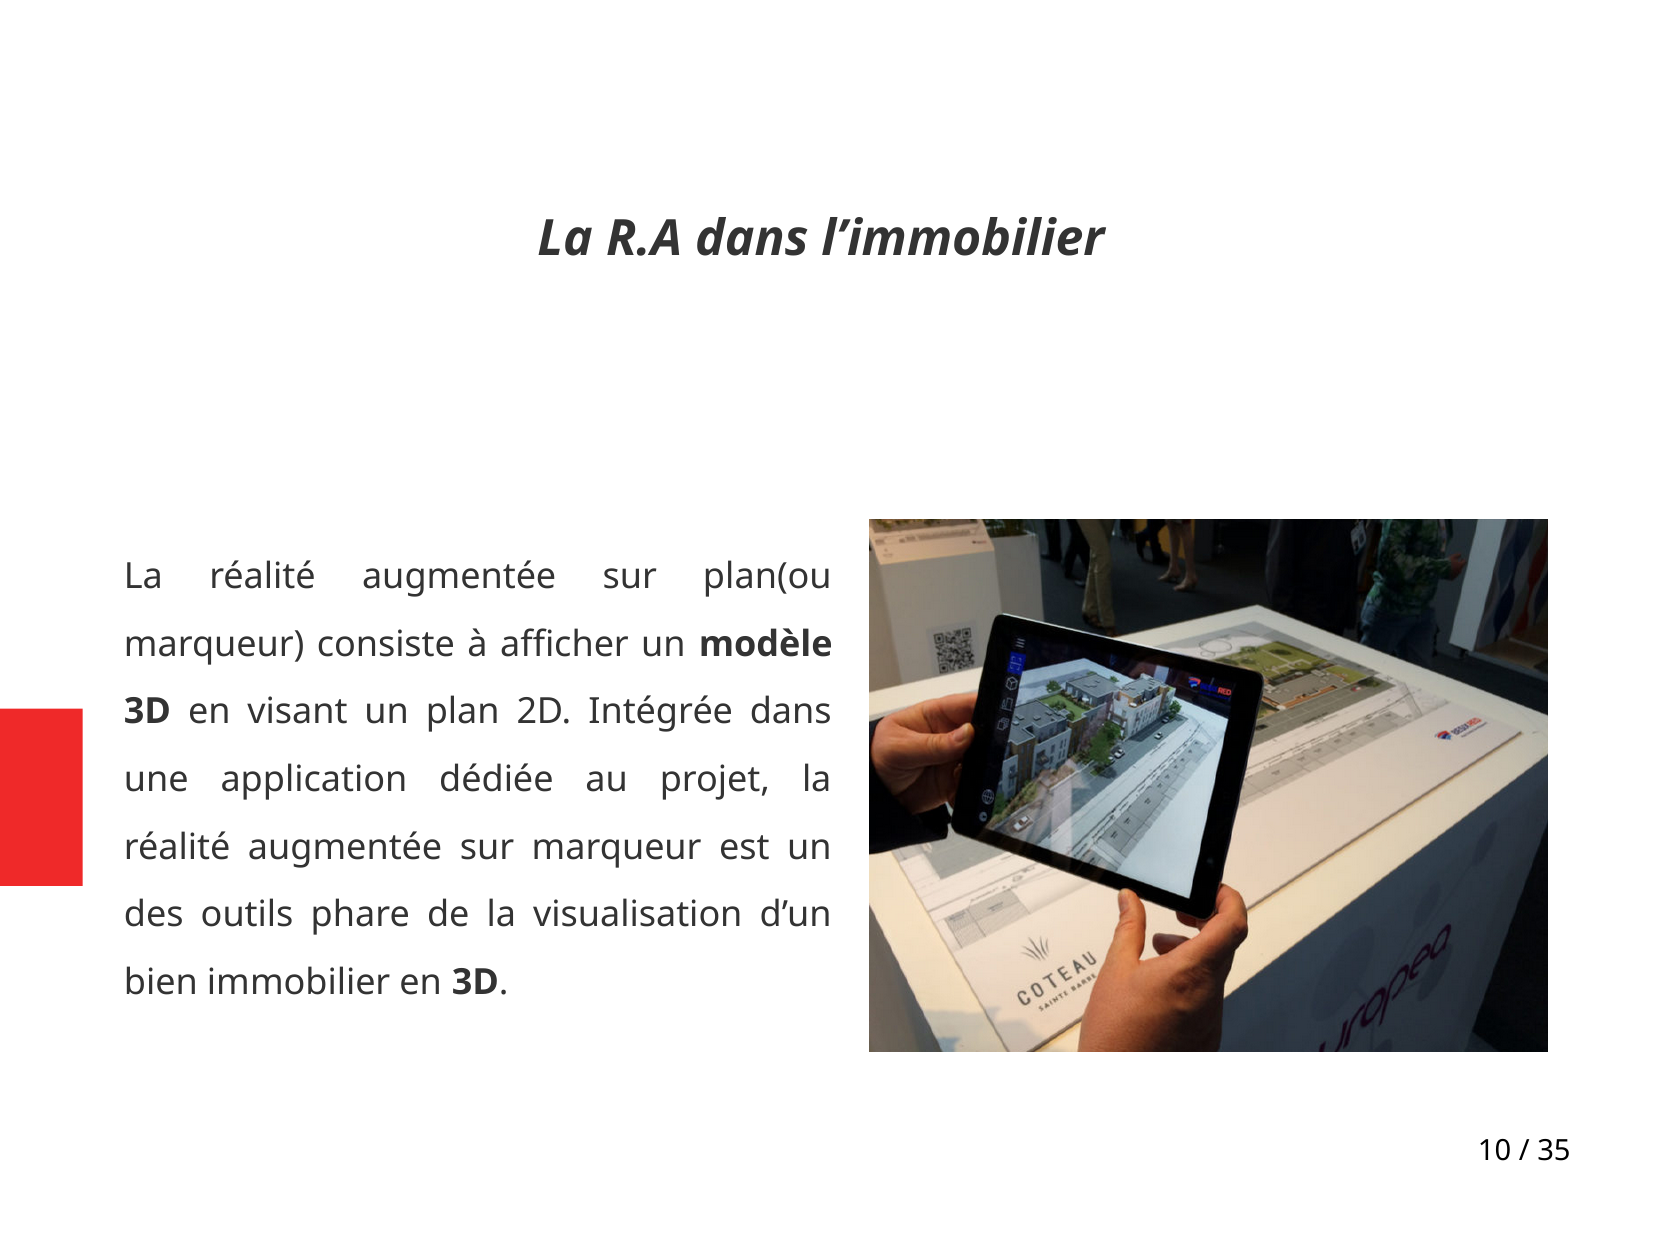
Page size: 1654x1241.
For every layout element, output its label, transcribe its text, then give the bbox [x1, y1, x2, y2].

title La R.A dans l’immobilier [118, 118, 1524, 355]
picture [868, 519, 1548, 1052]
list La réalité augmentée sur plan(ou marqueur) consiste à afficher un modèle 3D en visant un plan 2D. Intégrée dans une application dédiée au projet, la réalité augmentée sur marqueur est un des outils phare de la visualisation d’un bien immobilier en 3D. [124, 531, 833, 1016]
